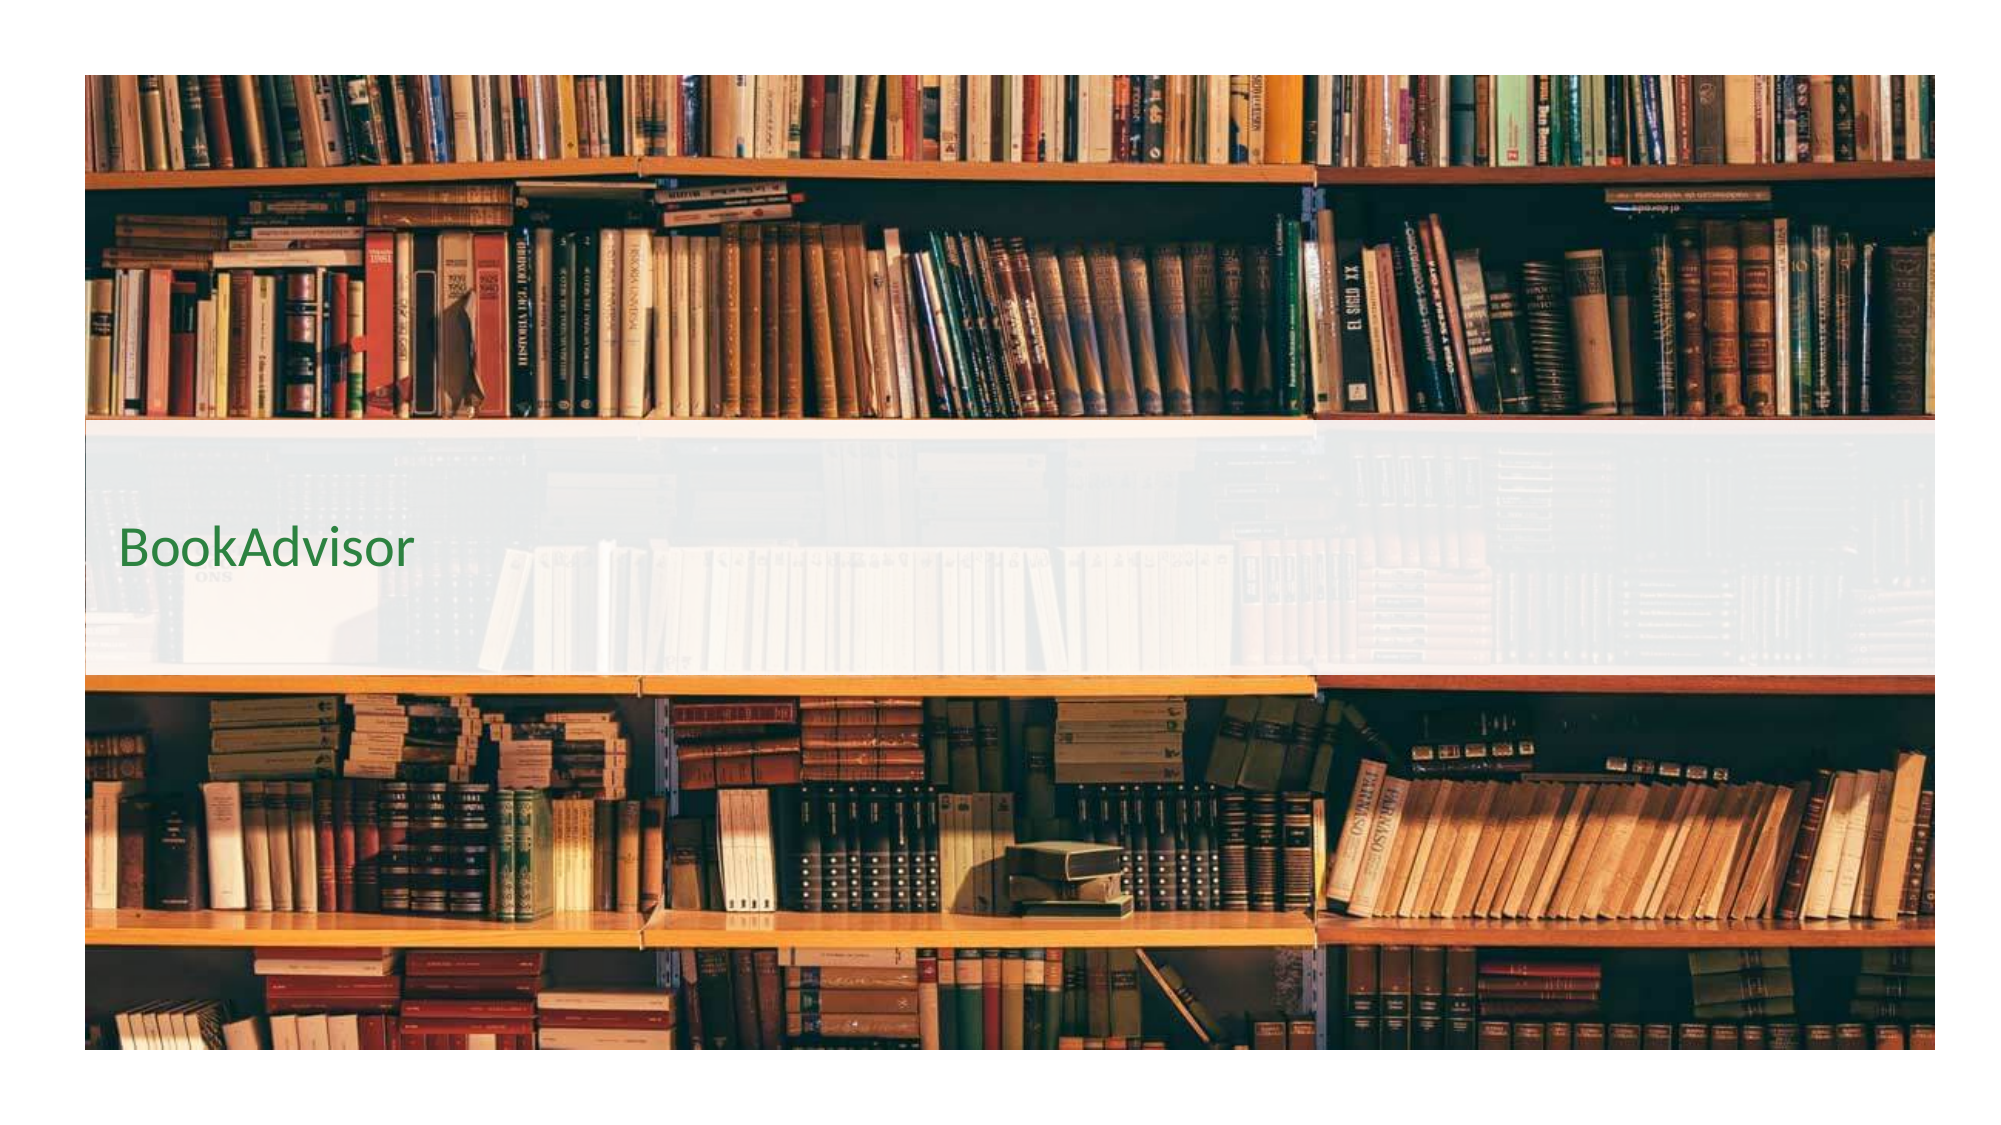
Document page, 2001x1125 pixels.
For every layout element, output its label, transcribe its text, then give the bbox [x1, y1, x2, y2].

picture [85, 675, 1935, 1050]
picture [85, 75, 1935, 420]
title BookAdvisor [85, 420, 1935, 675]
